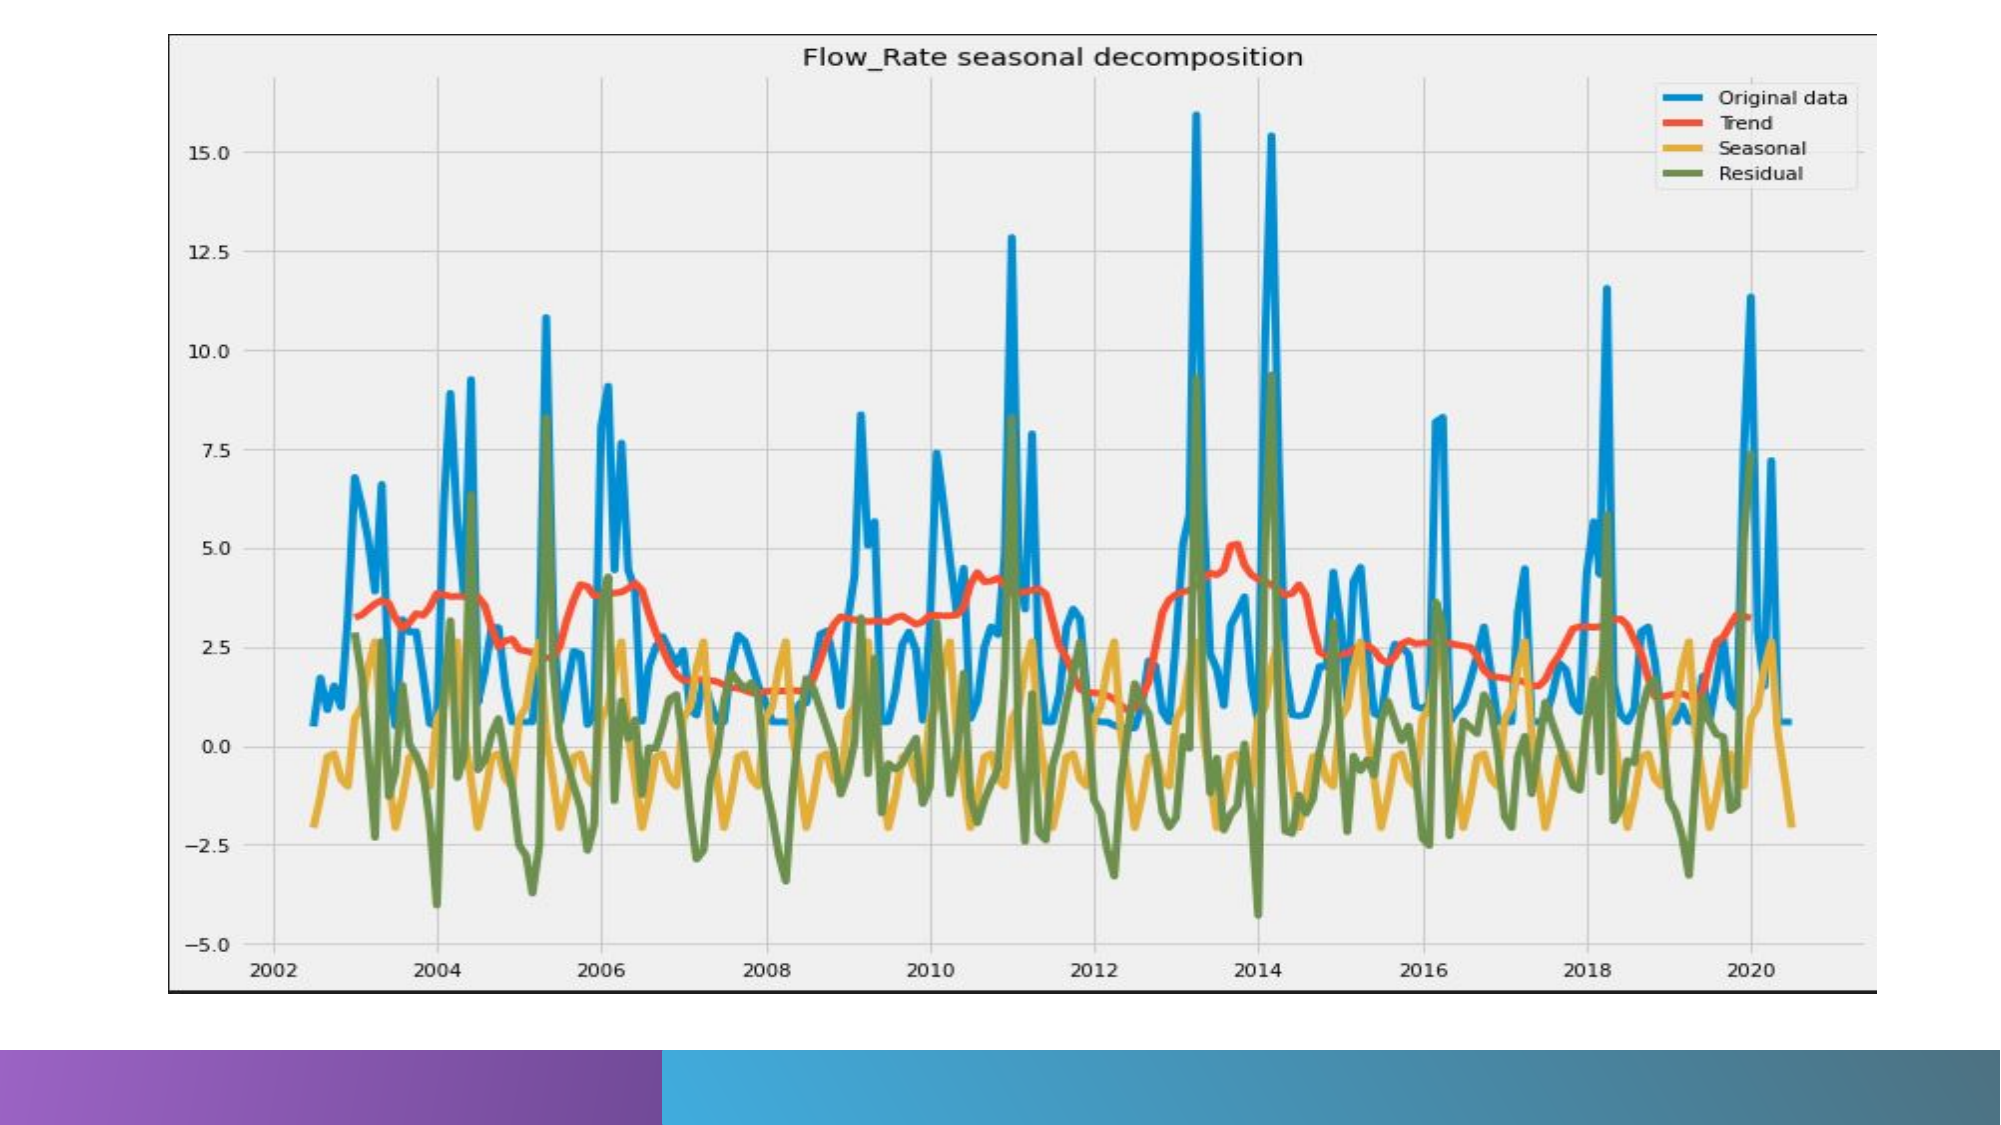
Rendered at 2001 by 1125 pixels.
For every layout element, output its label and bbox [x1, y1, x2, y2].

picture [168, 35, 1877, 994]
